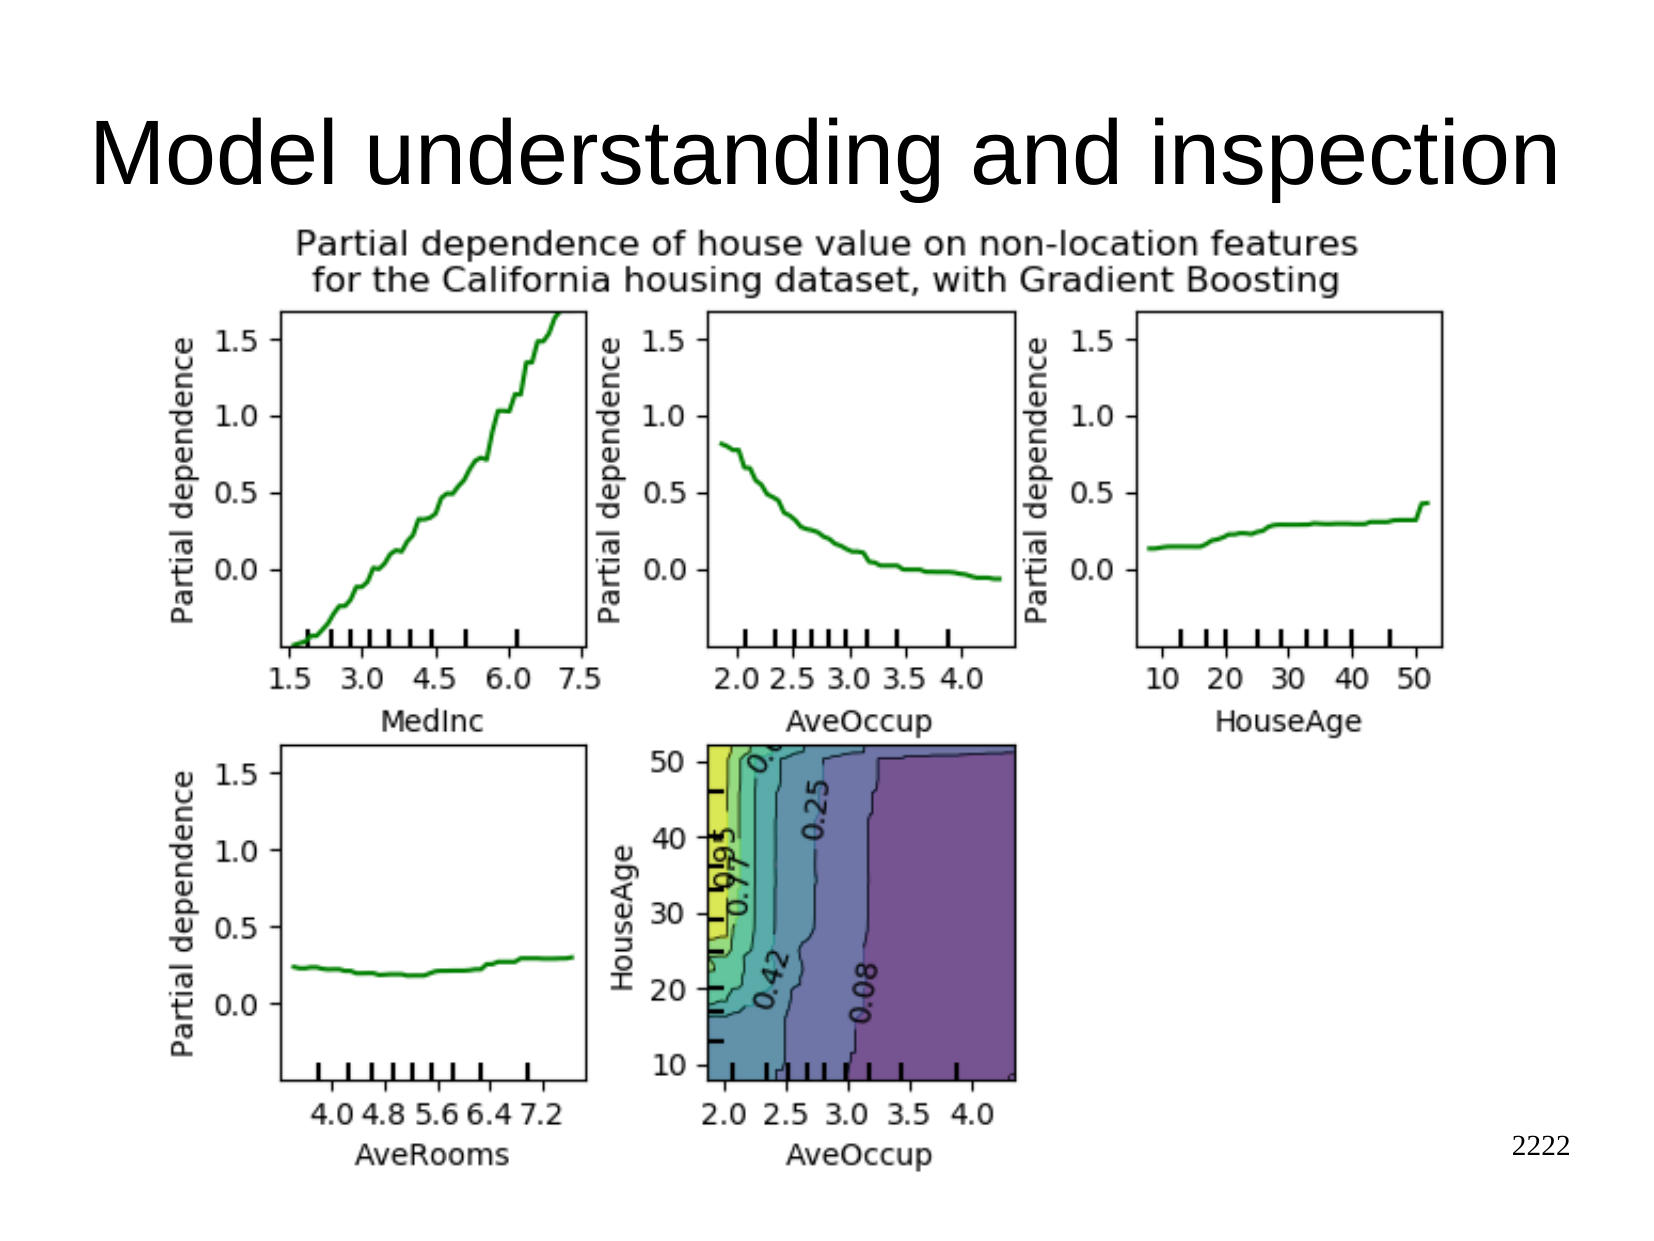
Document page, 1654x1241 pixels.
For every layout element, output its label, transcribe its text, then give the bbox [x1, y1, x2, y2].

title Model understanding and inspection [82, 49, 1571, 257]
picture [144, 209, 1510, 1234]
